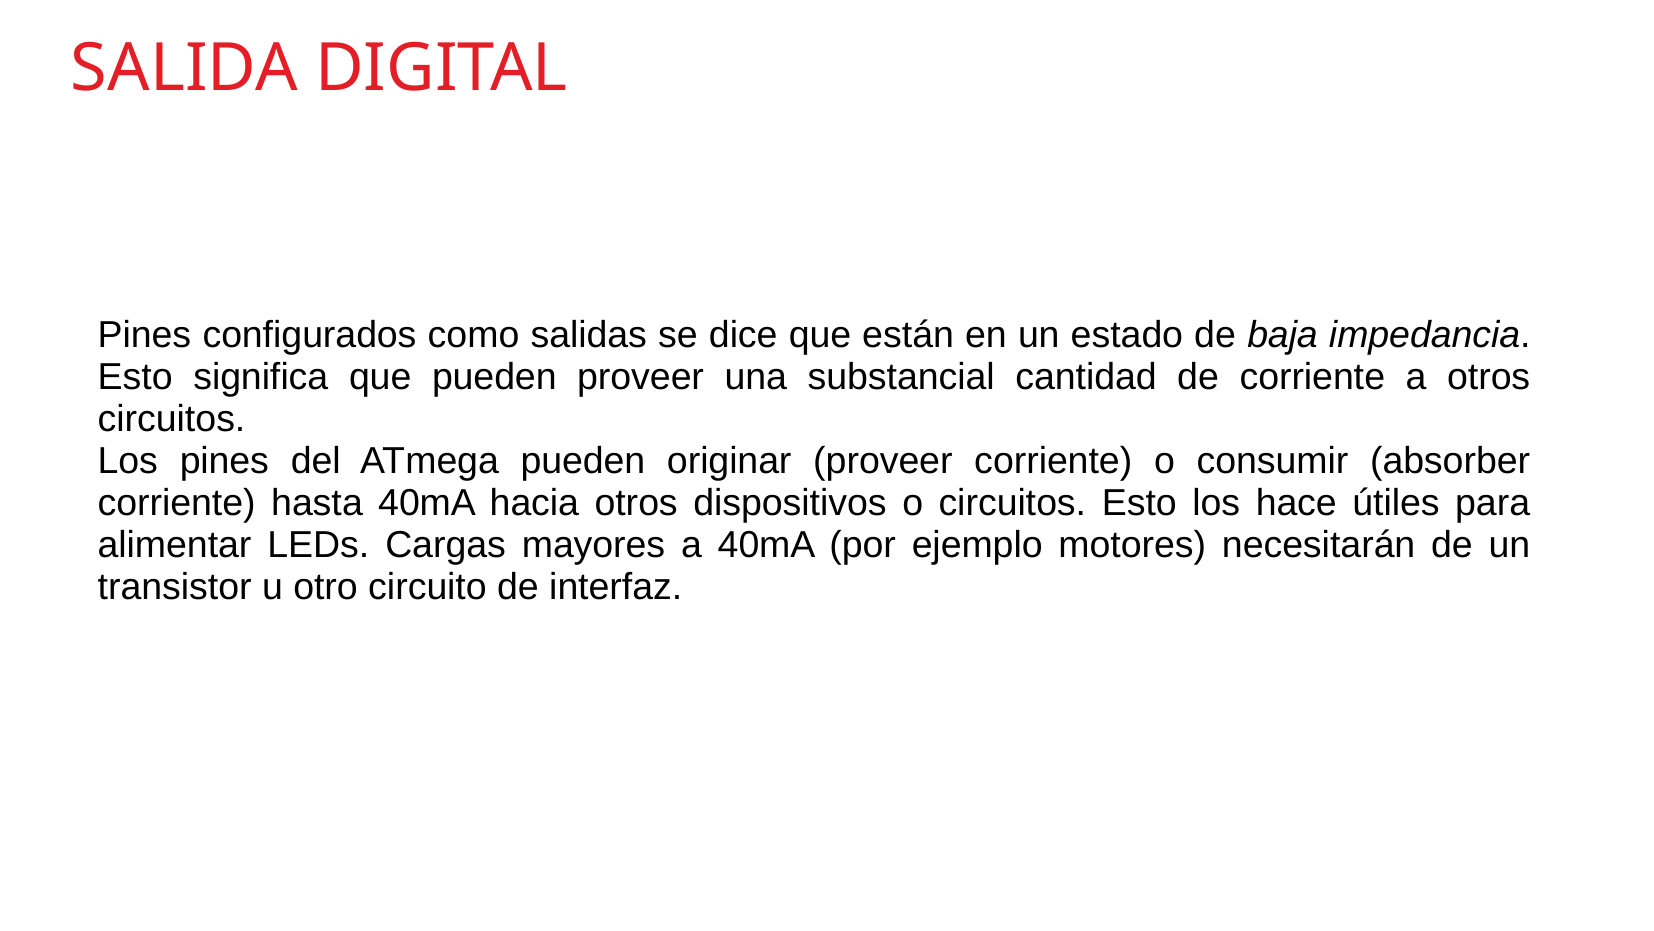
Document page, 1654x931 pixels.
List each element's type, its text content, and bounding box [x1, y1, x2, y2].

text_box Pines configurados como salidas se dice que están en un estado de baja impedancia. Esto significa que pueden proveer una substancial cantidad de corriente a otros circuitos. Los pines del ATmega pueden originar (proveer corriente) o consumir (absorber corriente) hasta 40mA hacia otros dispositivos o circuitos. Esto los hace útiles para alimentar LEDs. Cargas mayores a 40mA (por ejemplo motores) necesitarán de un transistor u otro circuito de interfaz. [82, 306, 1571, 624]
title SALIDA DIGITAL [70, 11, 1347, 118]
